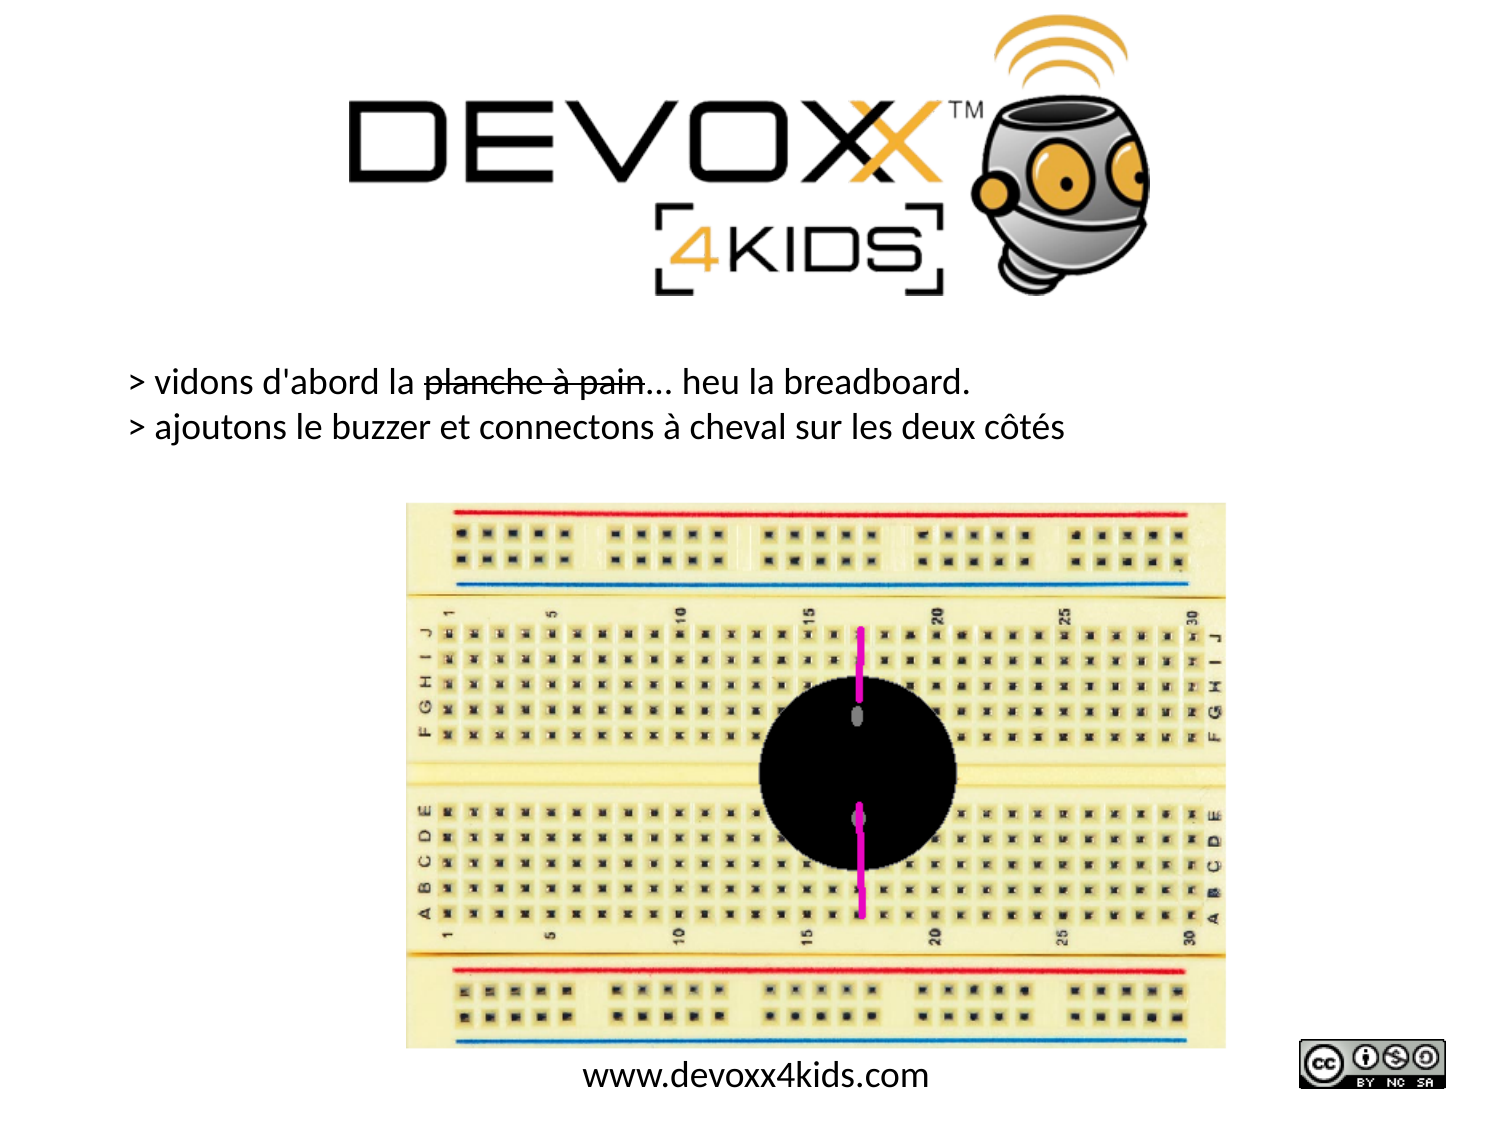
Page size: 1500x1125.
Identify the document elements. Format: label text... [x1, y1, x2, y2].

picture [406, 448, 1229, 1051]
picture [349, 14, 1150, 296]
picture [1299, 1039, 1446, 1089]
title > vidons d'abord la planche à pain... heu la breadboard. > ajoutons le buzzer et connectons à cheval sur les deux côtés [112, 349, 1418, 485]
